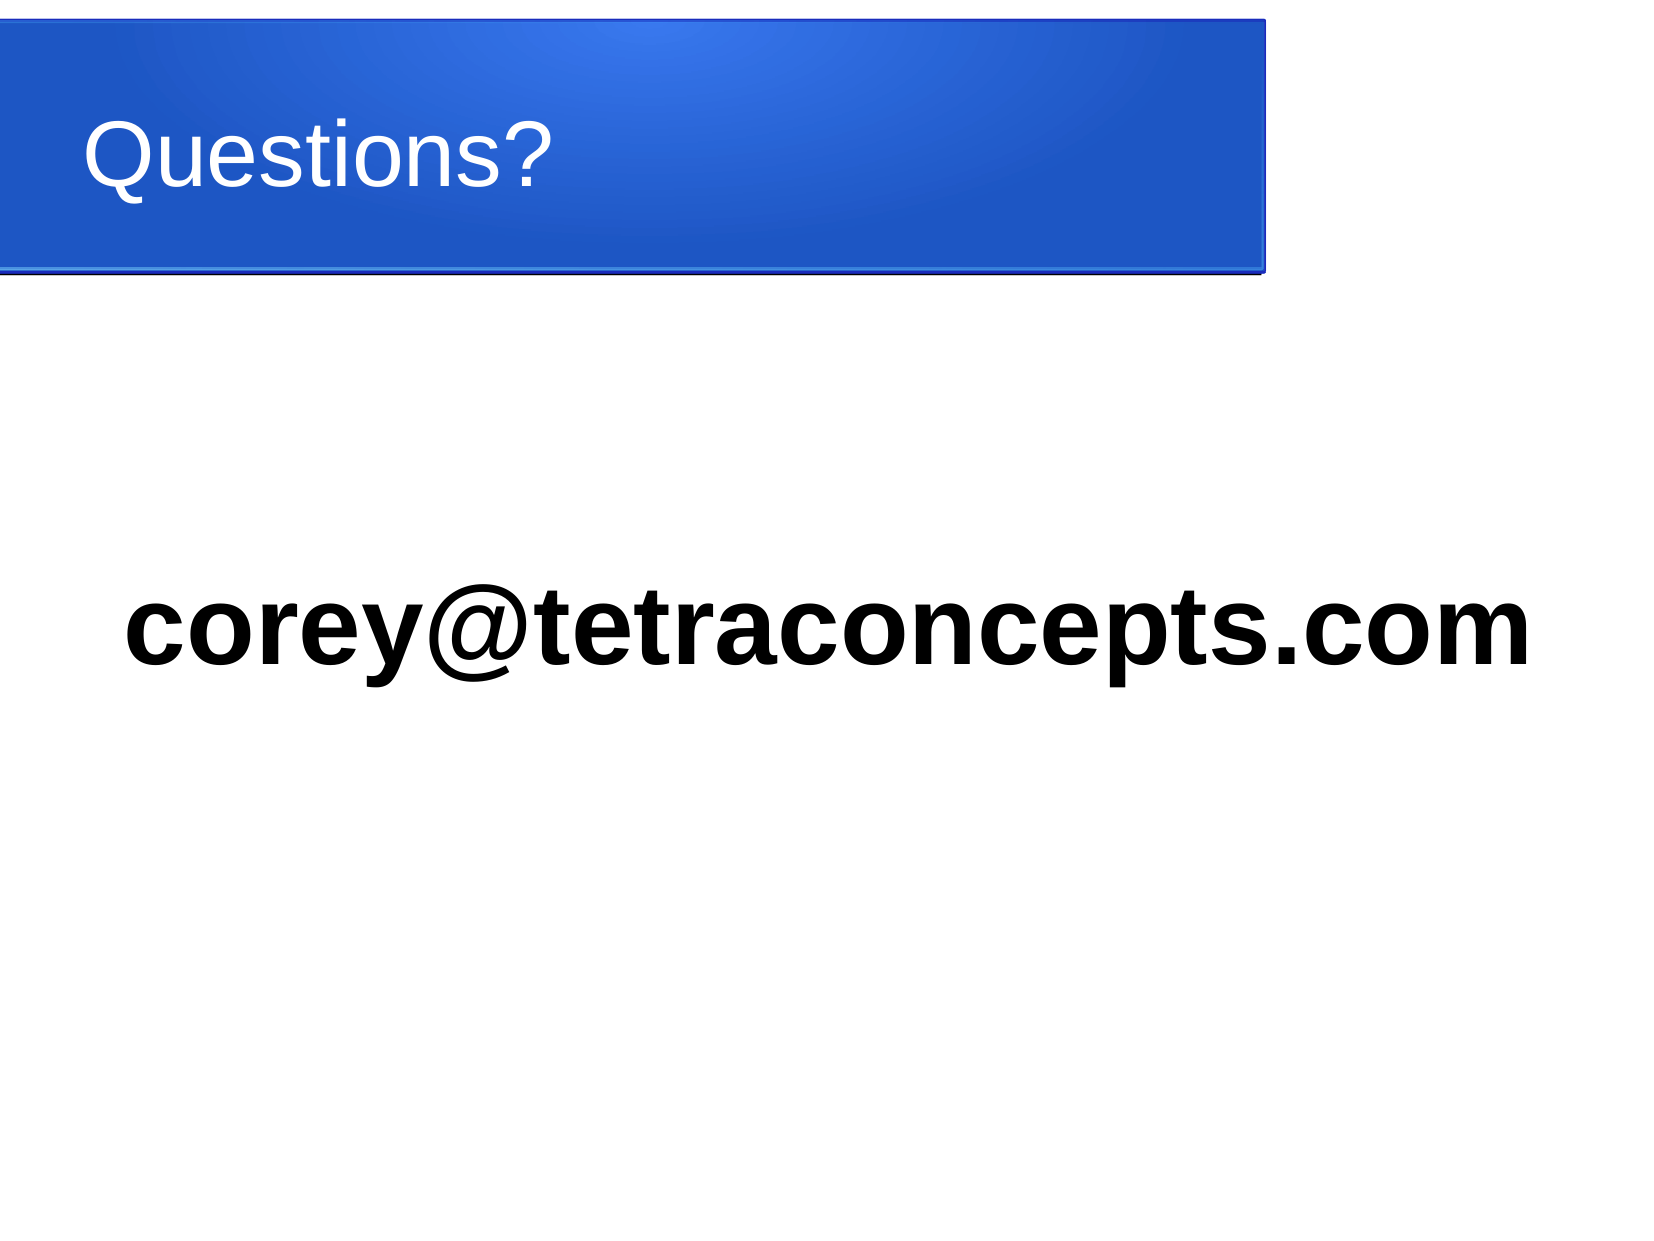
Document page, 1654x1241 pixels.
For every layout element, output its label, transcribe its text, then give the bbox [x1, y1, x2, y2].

picture [0, 17, 1269, 282]
text_box Questions? [82, 47, 1234, 252]
text_box corey@tetraconcepts.com [64, 378, 1553, 734]
